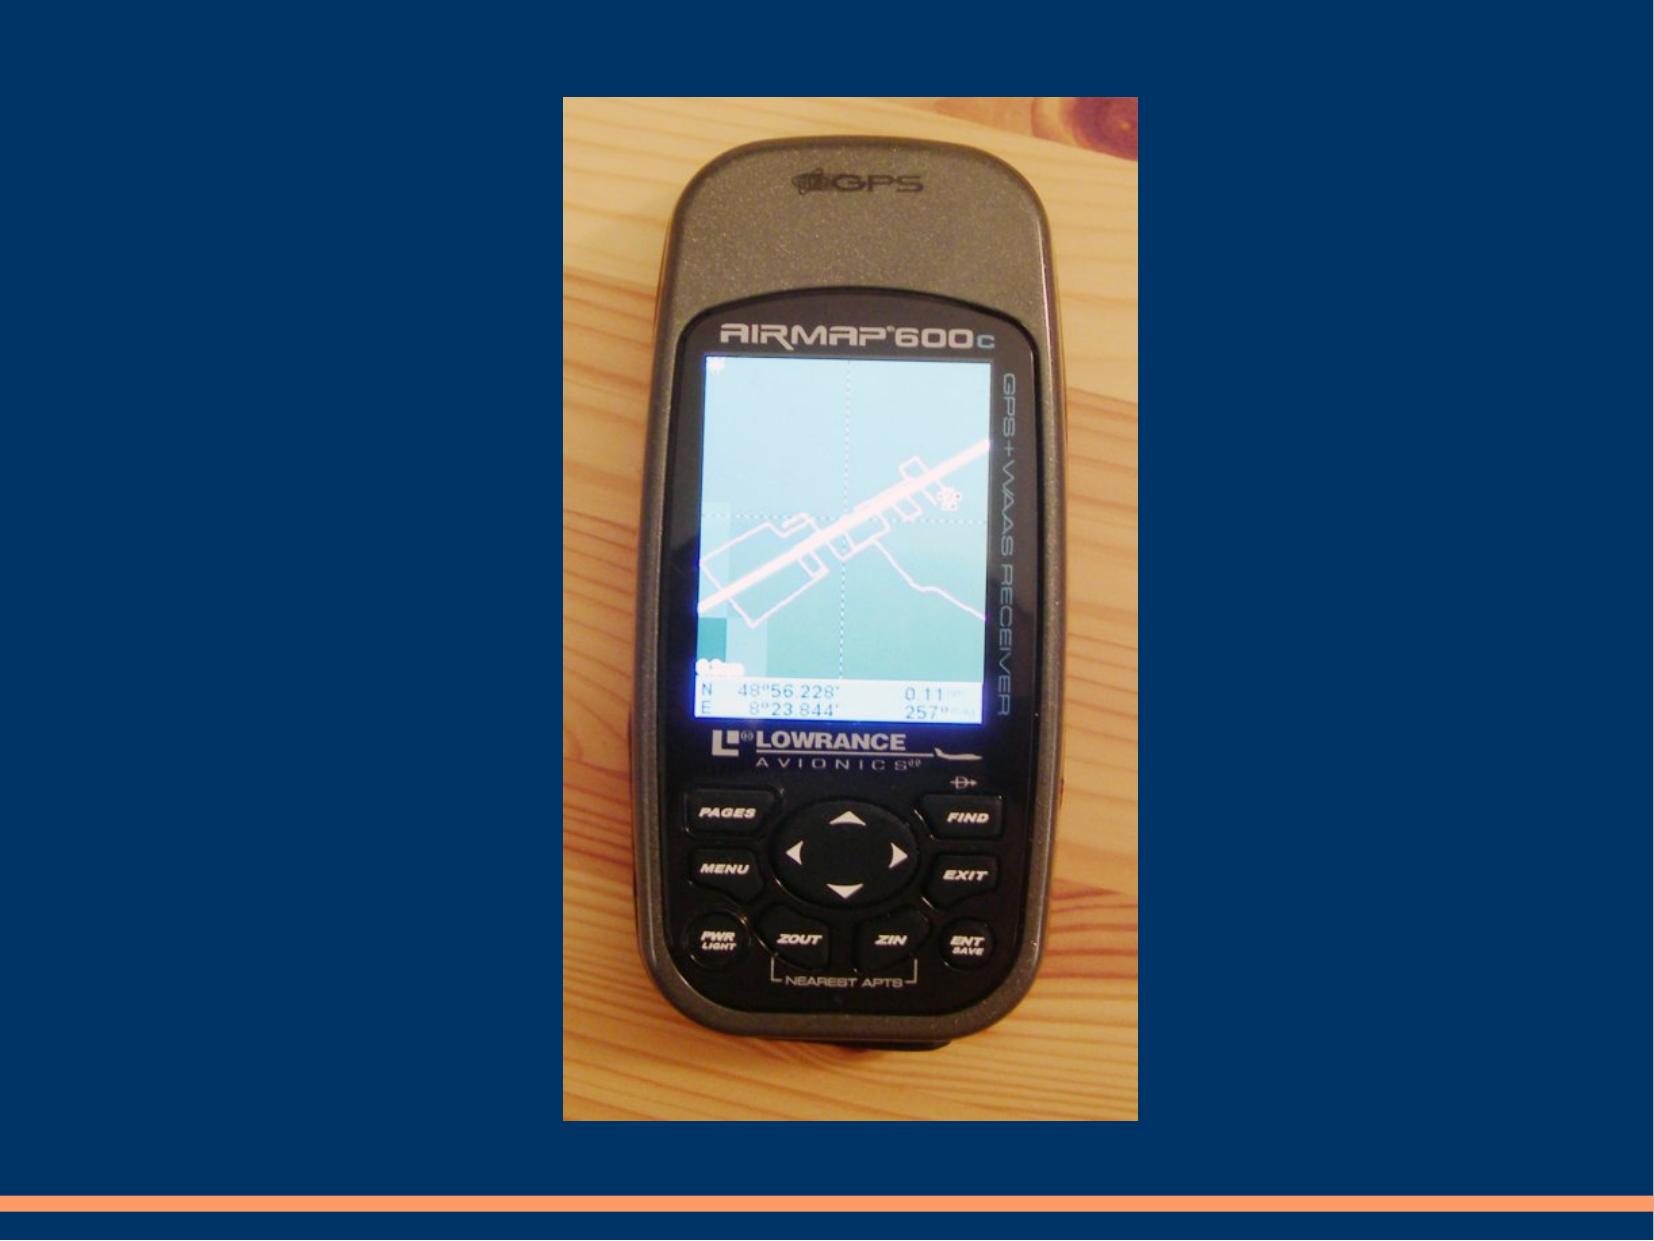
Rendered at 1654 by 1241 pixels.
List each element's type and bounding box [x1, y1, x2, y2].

picture [563, 97, 1138, 1121]
